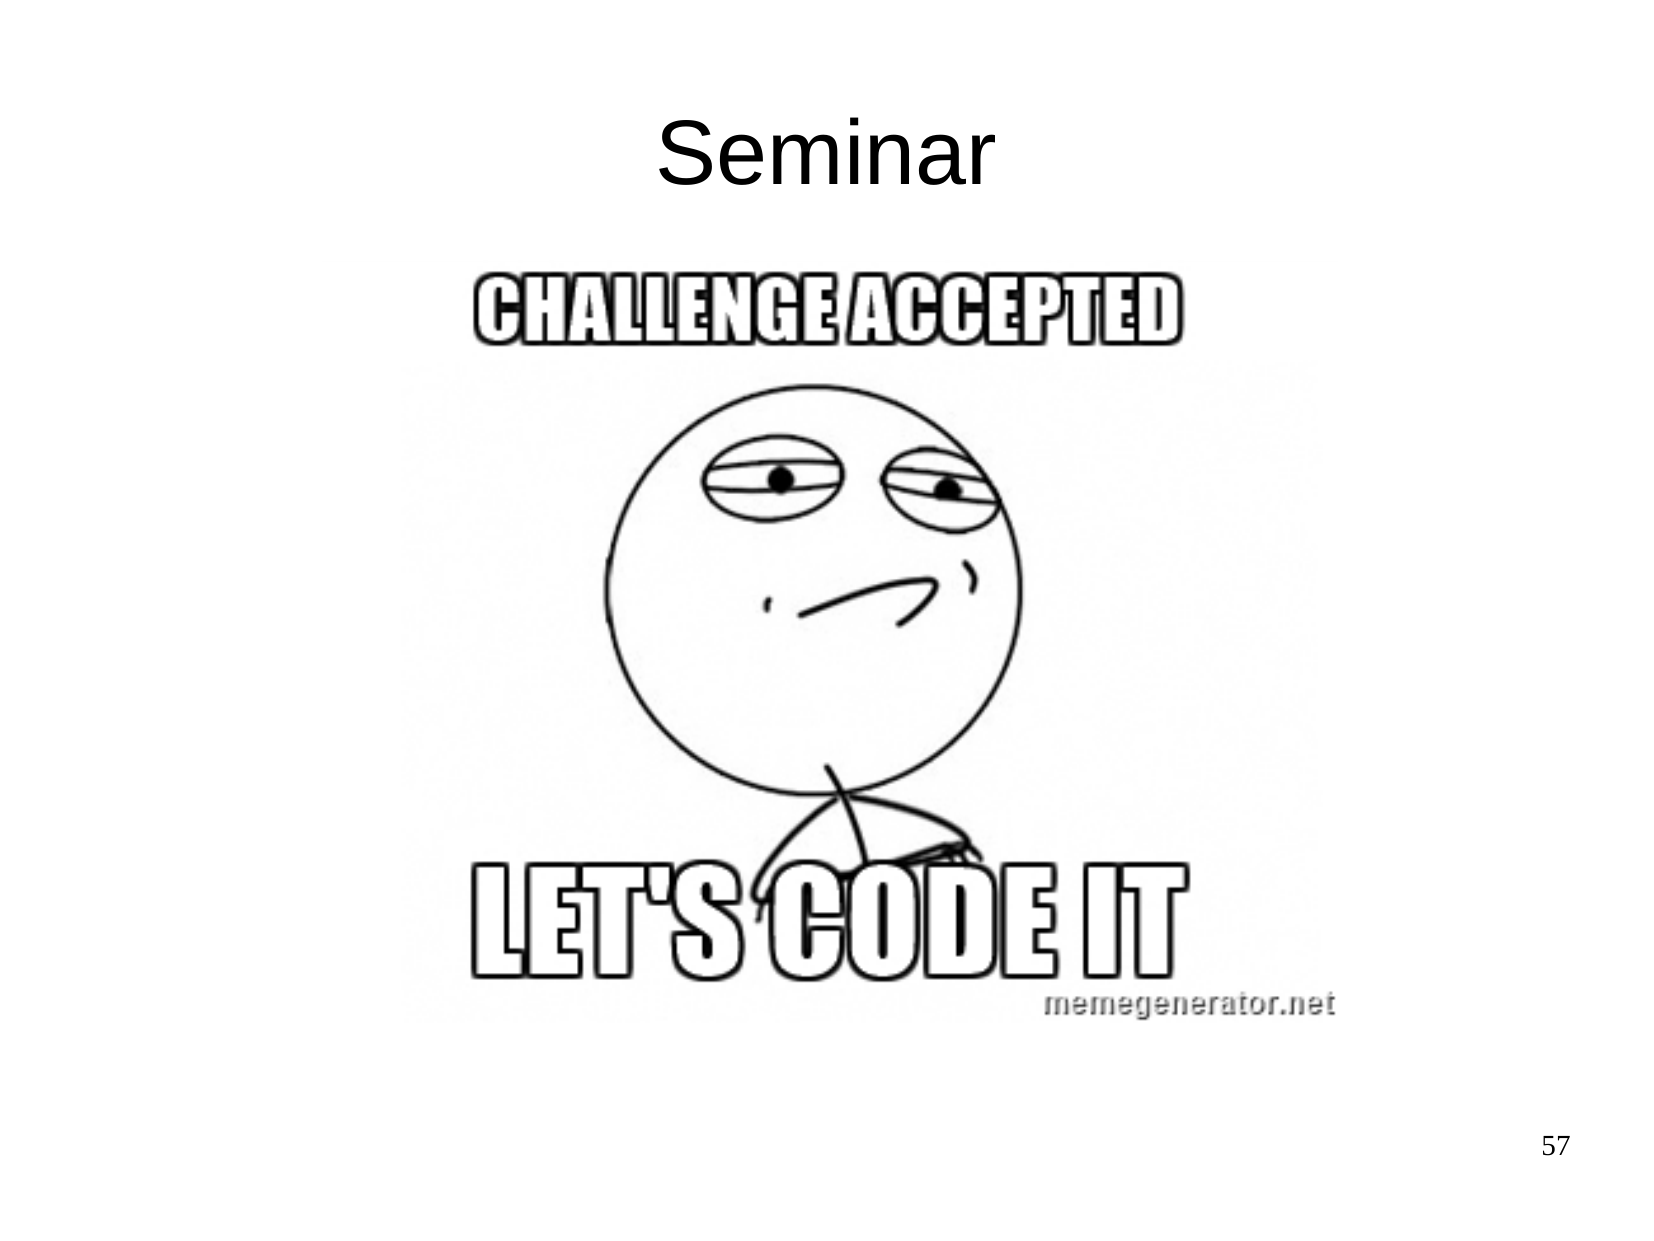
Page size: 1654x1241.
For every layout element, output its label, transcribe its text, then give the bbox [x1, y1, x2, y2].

title Seminar [82, 49, 1571, 257]
picture [322, 260, 1338, 1023]
